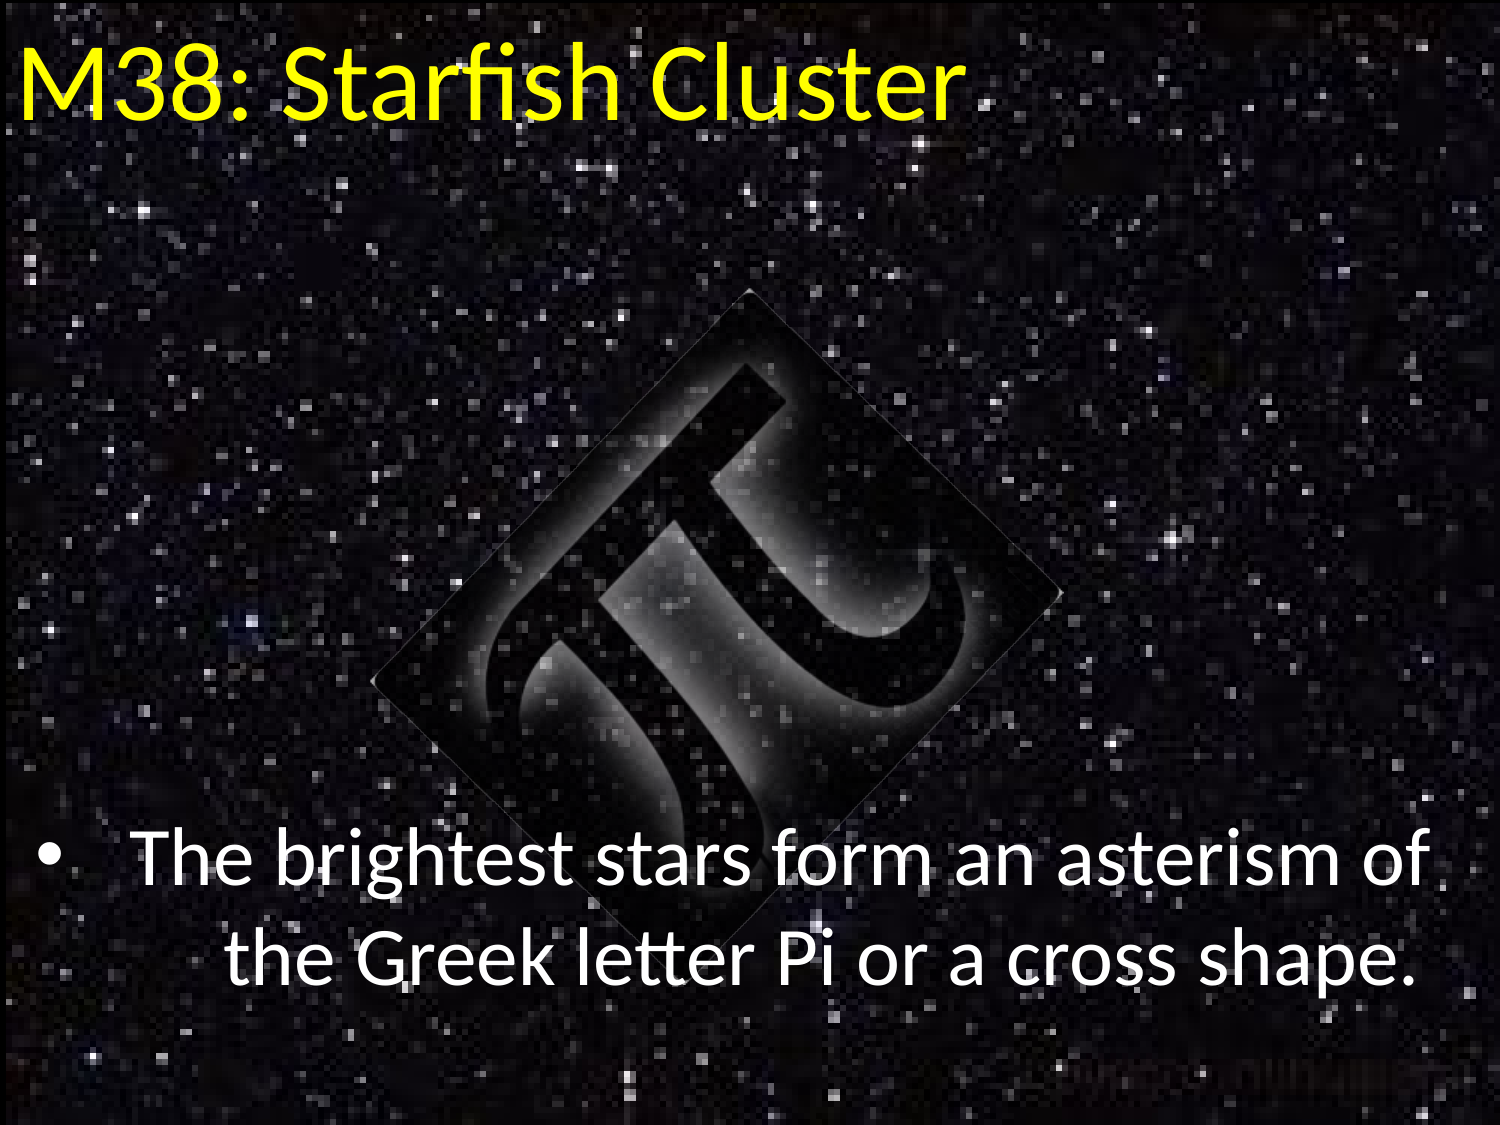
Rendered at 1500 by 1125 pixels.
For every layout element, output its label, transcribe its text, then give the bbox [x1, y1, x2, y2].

picture [6, 3, 1500, 1125]
text_box The brightest stars form an asterism of the Greek letter Pi or a cross shape. [20, 795, 1456, 1013]
text_box M38: Starfish Cluster [0, 0, 1375, 152]
